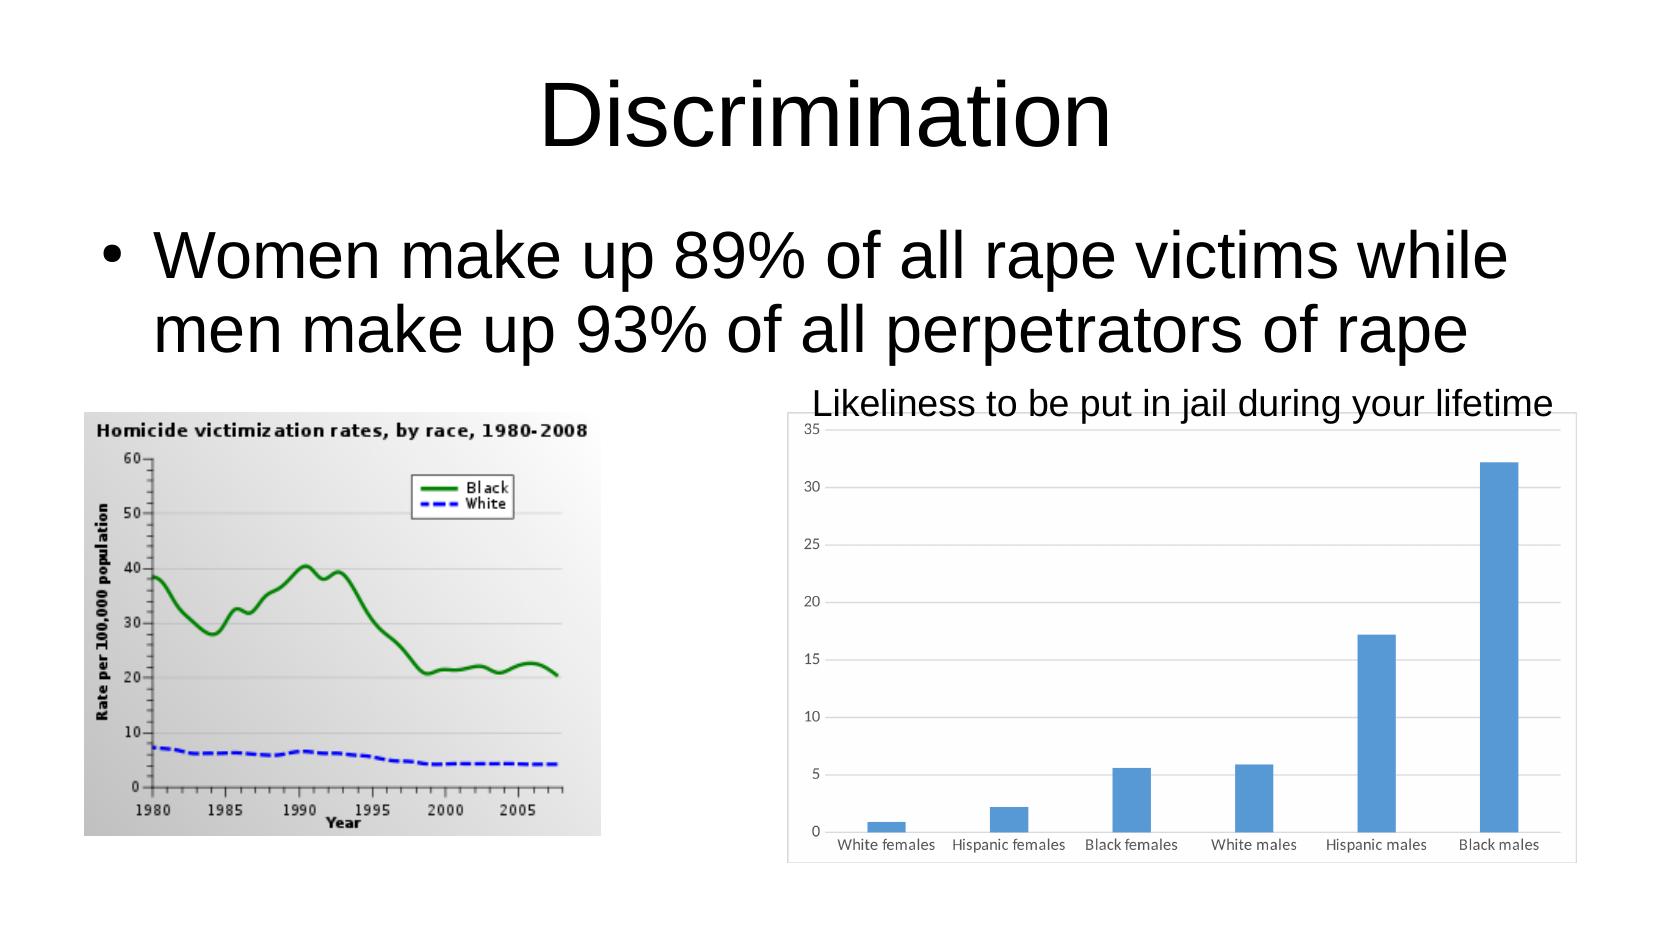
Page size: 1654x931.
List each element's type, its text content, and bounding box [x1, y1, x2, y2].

list Women make up 89% of all rape victims while men make up 93% of all perpetrators of rape [82, 217, 1571, 413]
title Discrimination [82, 37, 1571, 193]
text_box Likeliness to be put in jail during your lifetime [797, 375, 1571, 432]
picture [84, 412, 601, 836]
picture [787, 412, 1577, 863]
